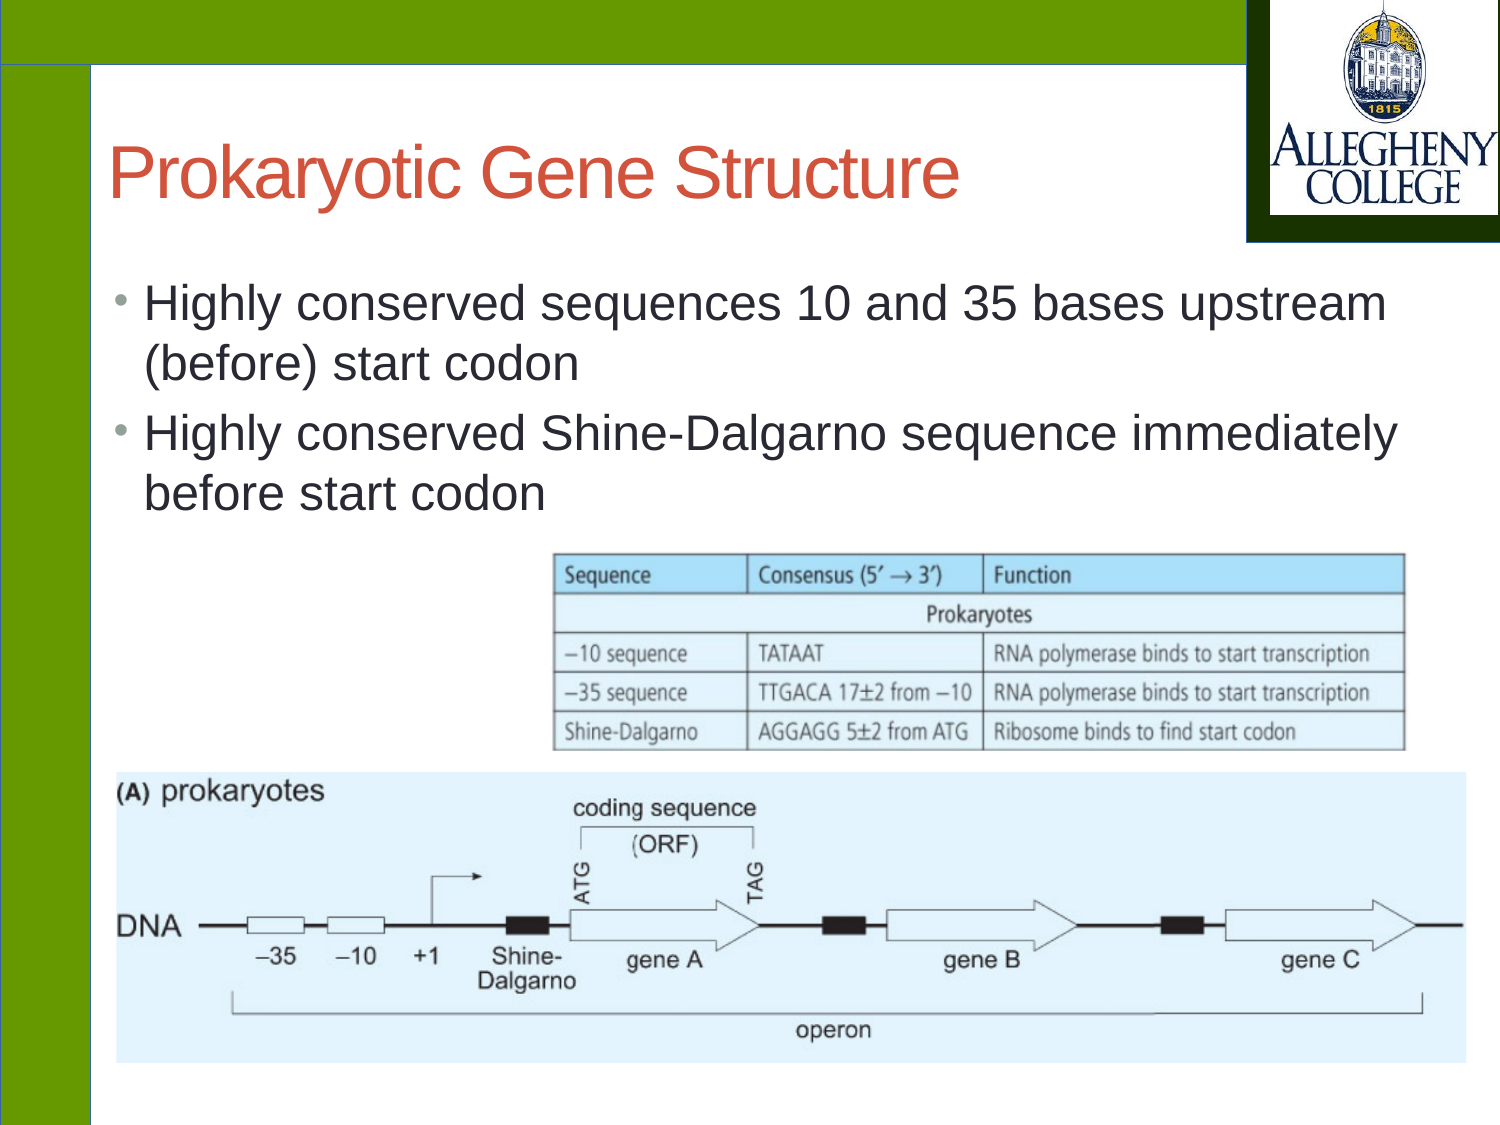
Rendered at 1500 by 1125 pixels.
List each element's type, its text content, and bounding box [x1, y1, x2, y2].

picture [116, 772, 1467, 1063]
picture [1270, 0, 1498, 216]
title Prokaryotic Gene Structure [92, 87, 1443, 250]
list Highly conserved sequences 10 and 35 bases upstream (before) start codon Highly conserved Shine-Dalgarno sequence immediately before start codon [98, 262, 1449, 1063]
picture [550, 546, 1412, 758]
text_box [0, 0, 1500, 1125]
